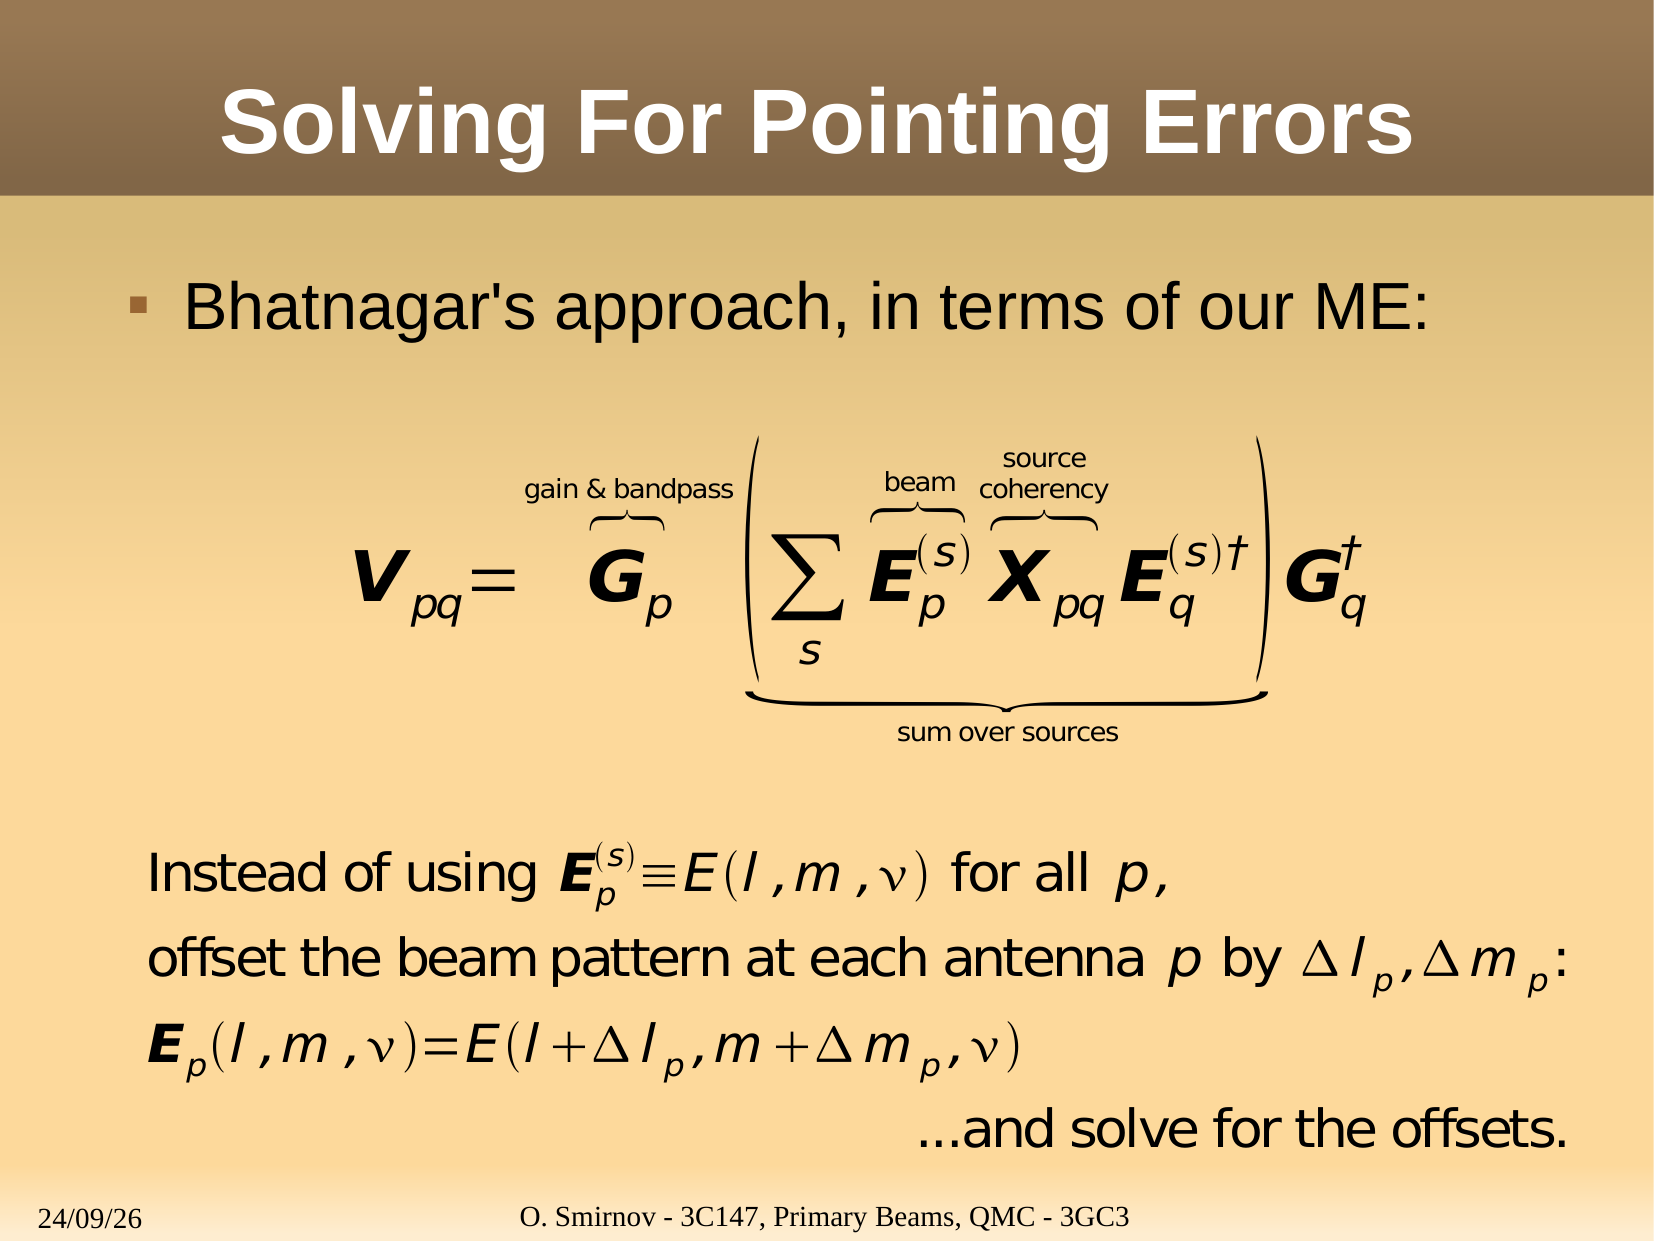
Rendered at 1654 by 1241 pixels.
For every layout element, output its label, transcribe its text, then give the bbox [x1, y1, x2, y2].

title Solving For Pointing Errors [112, 17, 1525, 226]
picture [0, 0, 1654, 1241]
list Bhatnagar's approach, in terms of our ME: [112, 268, 1525, 1051]
chart [139, 431, 1576, 1163]
